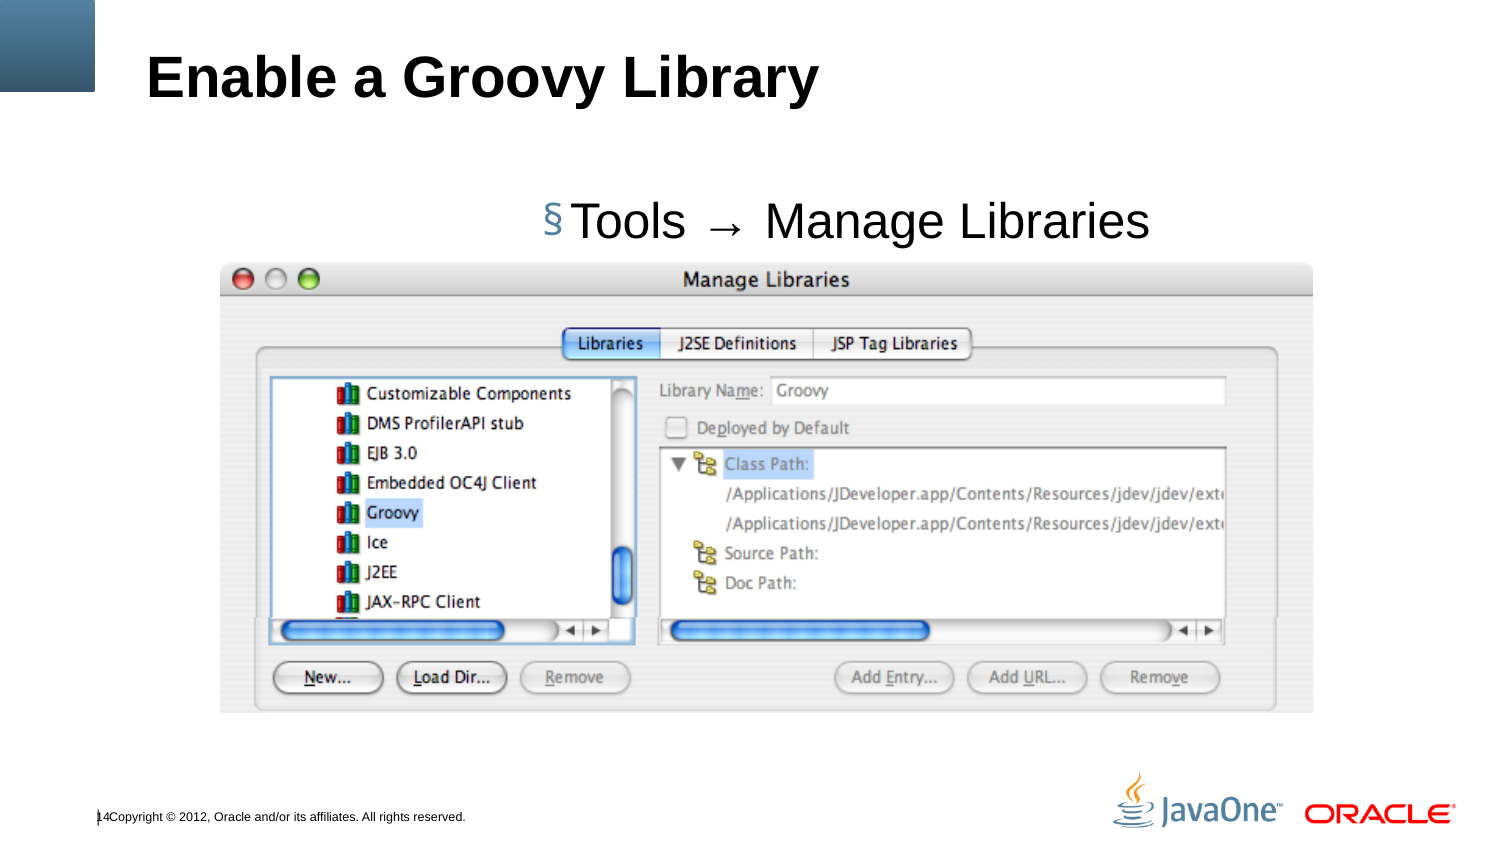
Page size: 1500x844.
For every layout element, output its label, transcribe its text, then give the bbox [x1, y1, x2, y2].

picture [220, 262, 1313, 713]
title Enable a Groovy Library [131, 40, 1482, 167]
list Tools → Manage Libraries [517, 181, 1399, 263]
picture [1095, 754, 1469, 844]
